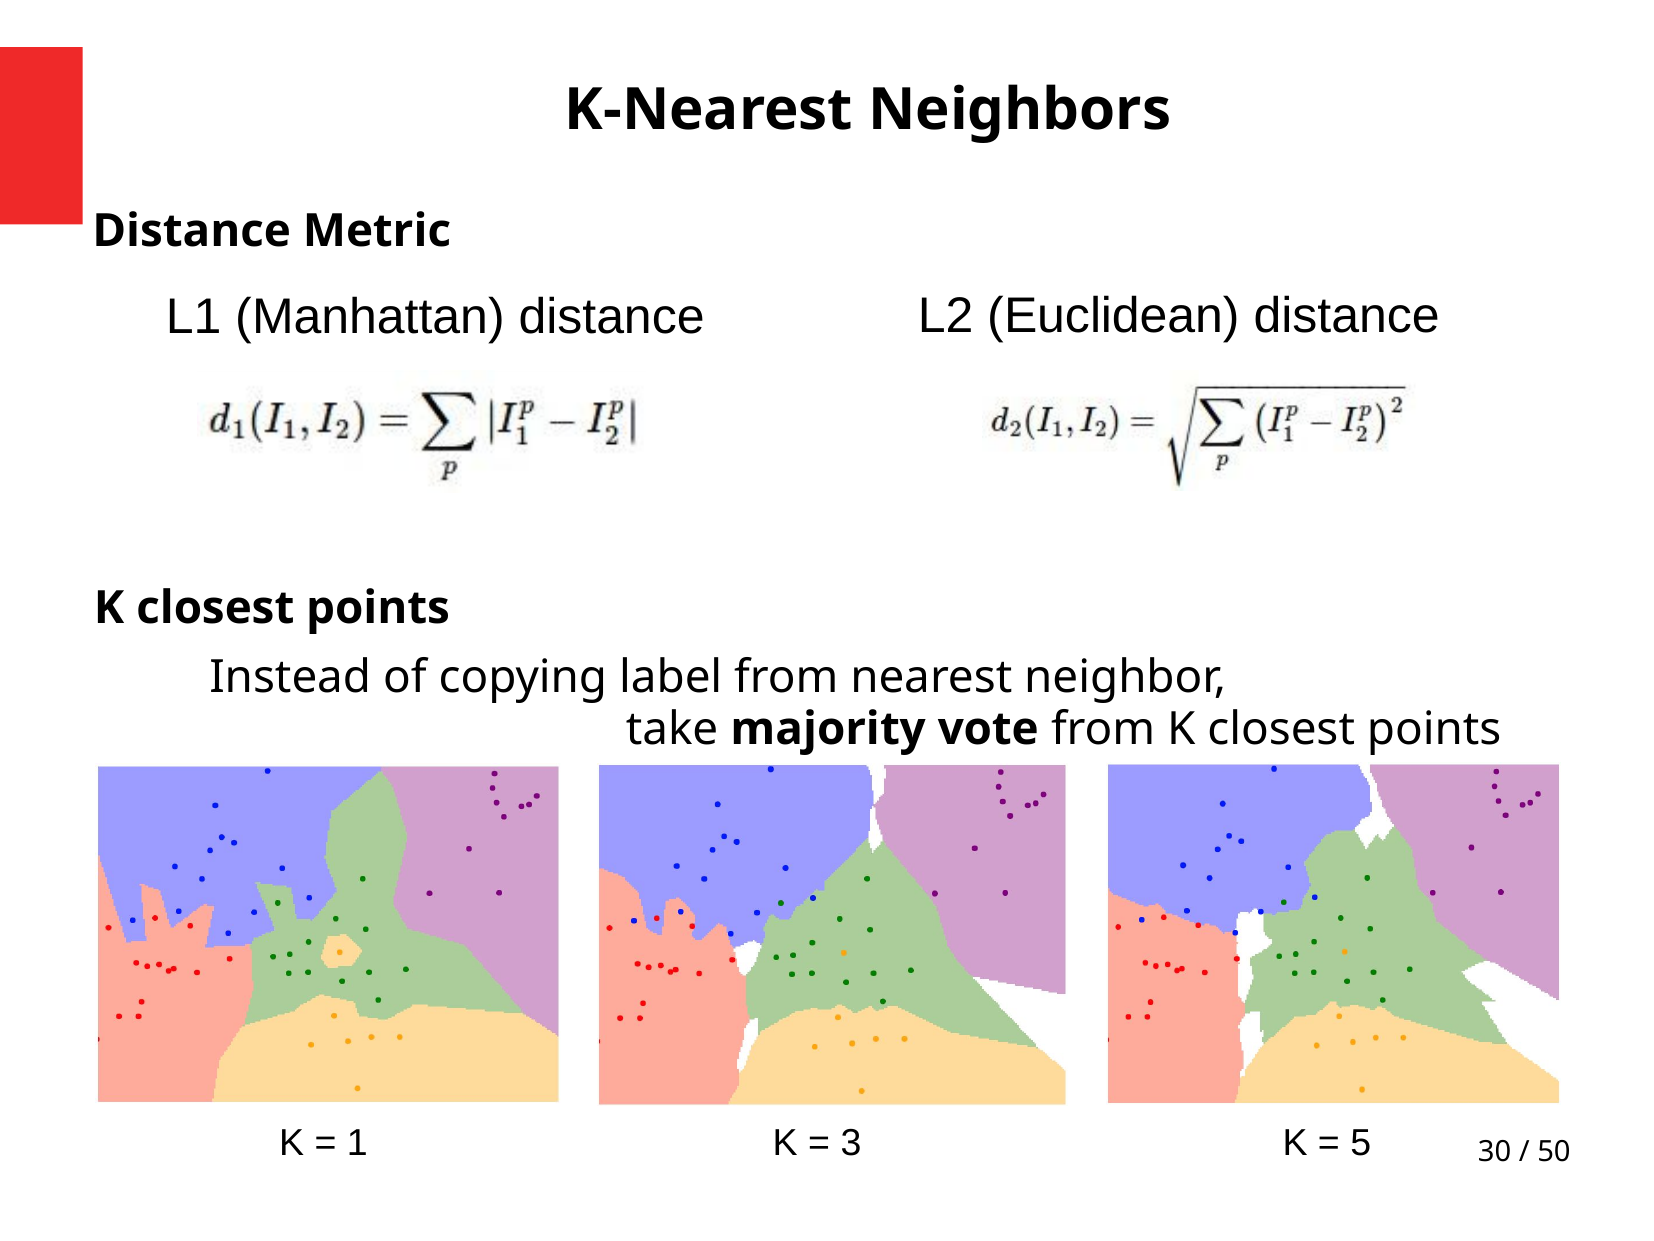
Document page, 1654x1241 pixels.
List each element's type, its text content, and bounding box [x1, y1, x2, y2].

text_box take majority vote from K closest points [625, 695, 1471, 747]
text_box K = 3 [772, 1121, 862, 1164]
picture [95, 763, 561, 1106]
text_box Distance Metric [77, 190, 511, 271]
text_box [1268, 1105, 1394, 1170]
text_box [417, 696, 625, 739]
text_box K = 5 [1282, 1121, 1372, 1164]
text_box [759, 1105, 885, 1170]
picture [197, 370, 646, 493]
picture [1106, 762, 1561, 1105]
text_box Instead of copying label from nearest neighbor, [209, 643, 1201, 696]
text_box K closest points [78, 567, 500, 644]
text_box K-Nearest Neighbors [550, 60, 1201, 141]
text_box [265, 1105, 391, 1170]
text_box K = 1 [279, 1121, 369, 1164]
text_box L2 (Euclidean) distance [917, 287, 1441, 344]
picture [982, 370, 1426, 491]
picture [597, 763, 1068, 1106]
text_box [500, 634, 1248, 695]
text_box L1 (Manhattan) distance [151, 280, 721, 352]
